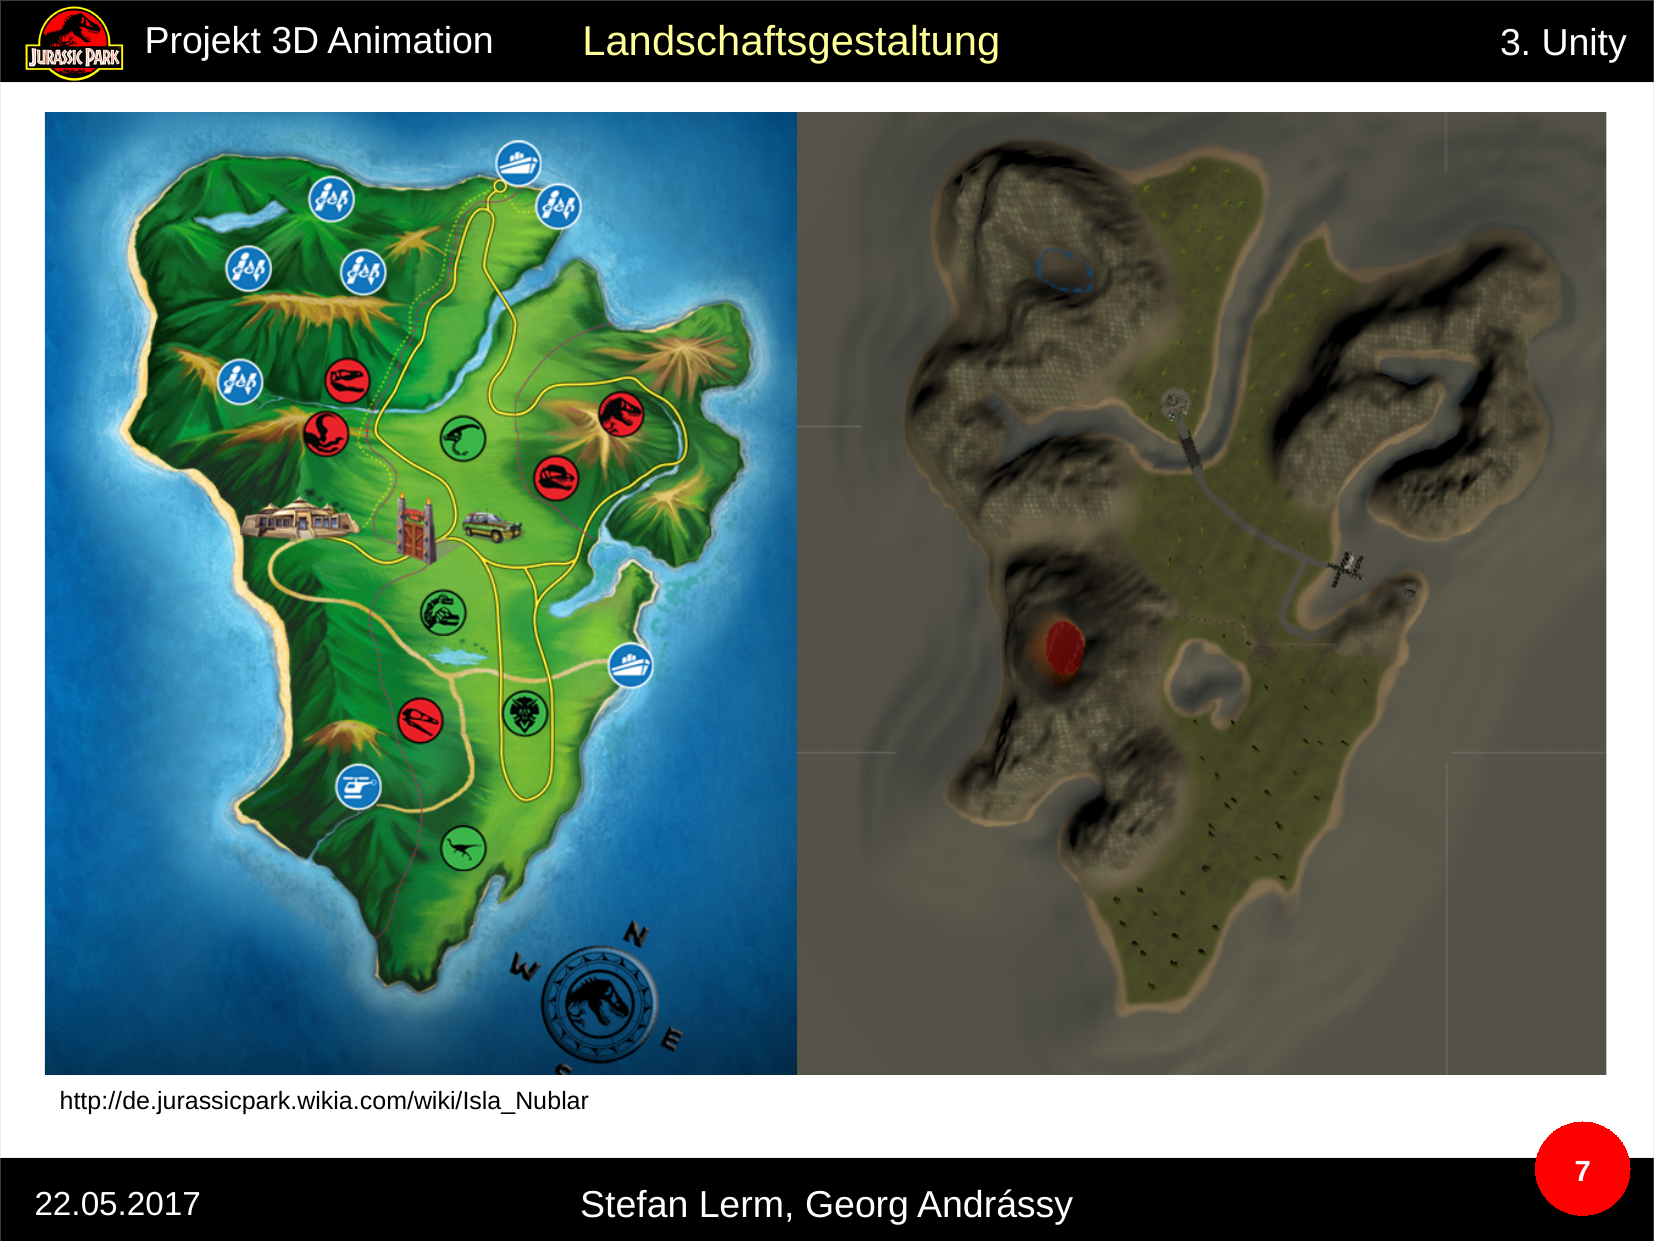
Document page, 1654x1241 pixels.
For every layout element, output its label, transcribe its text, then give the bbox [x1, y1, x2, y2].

text_box http://de.jurassicpark.wikia.com/wiki/Isla_Nublar [44, 1079, 1498, 1123]
text_box Landschaftsgestaltung [555, 10, 1028, 118]
picture [23, 5, 125, 82]
text_box 3. Unity [1334, 14, 1642, 71]
picture [44, 112, 1607, 1075]
